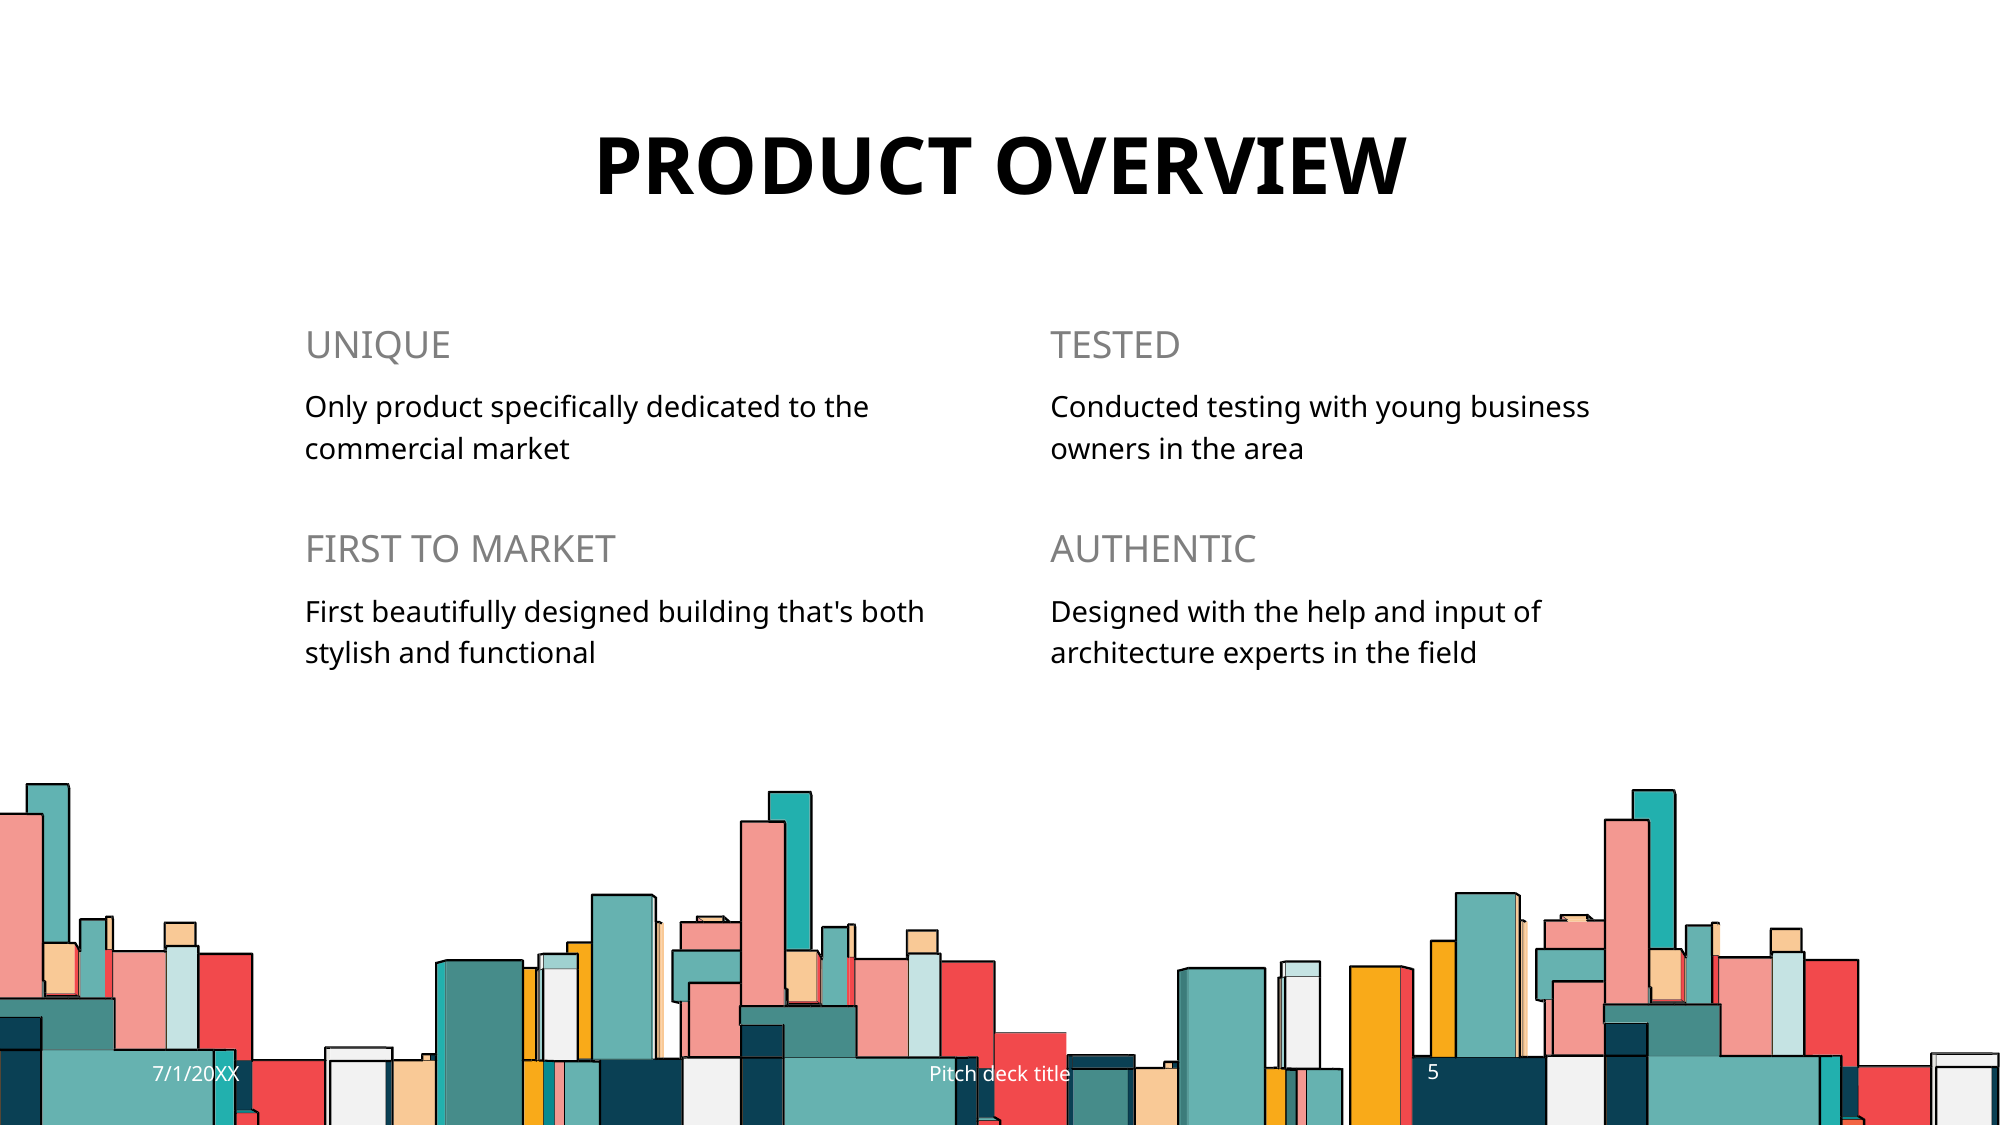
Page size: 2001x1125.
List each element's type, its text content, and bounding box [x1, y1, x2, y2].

list AUTHENTIC [1035, 508, 1711, 578]
list First beautifully designed building that's both stylish and functional [289, 578, 965, 714]
list Designed with the help and input of architecture experts in the field [1035, 578, 1711, 714]
list Only product specifically dedicated to the commercial market [289, 374, 965, 508]
list FIRST TO MARKET [289, 508, 965, 578]
title PRODUCT OVERVIEW [154, 60, 1847, 278]
list TESTED [1035, 304, 1711, 374]
text_box Pitch deck title [662, 1042, 1338, 1103]
list UNIQUE [290, 304, 966, 375]
list Conducted testing with young business owners in the area [1035, 374, 1711, 508]
text_box 5 [1412, 1042, 1863, 1103]
text_box 7/1/20XX [137, 1042, 588, 1103]
